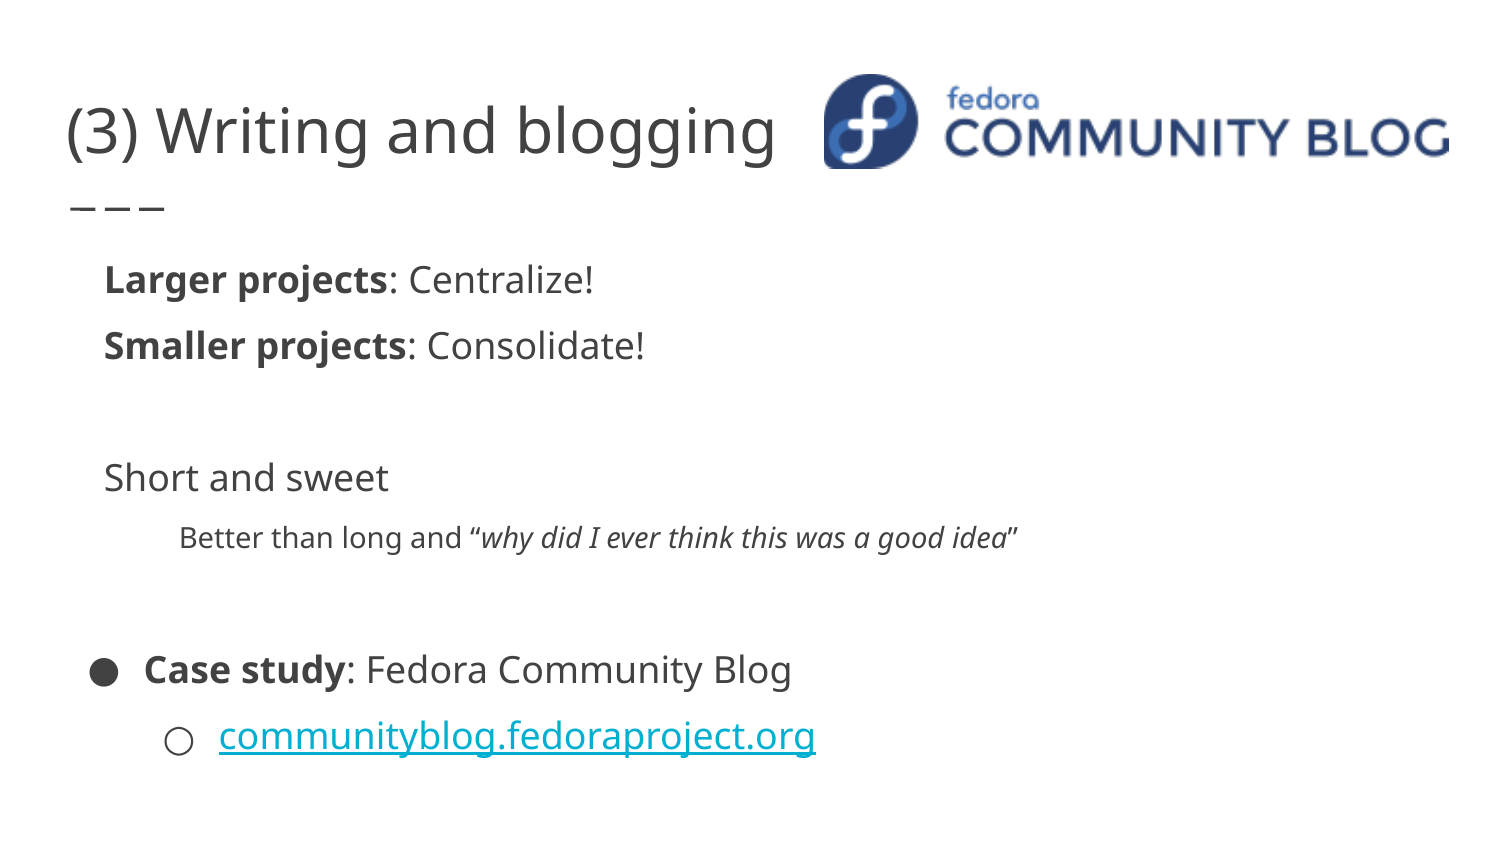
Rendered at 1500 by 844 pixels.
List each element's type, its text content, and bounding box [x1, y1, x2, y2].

list Larger projects: Centralize! Smaller projects: Consolidate! Short and sweet Better than long and “why did I ever think this was a good idea” [51, 240, 1449, 605]
text_box Case study: Fedora Community Blog communityblog.fedoraproject.org [53, 630, 1452, 788]
title (3) Writing and blogging [51, 61, 1449, 182]
picture [824, 74, 1449, 169]
